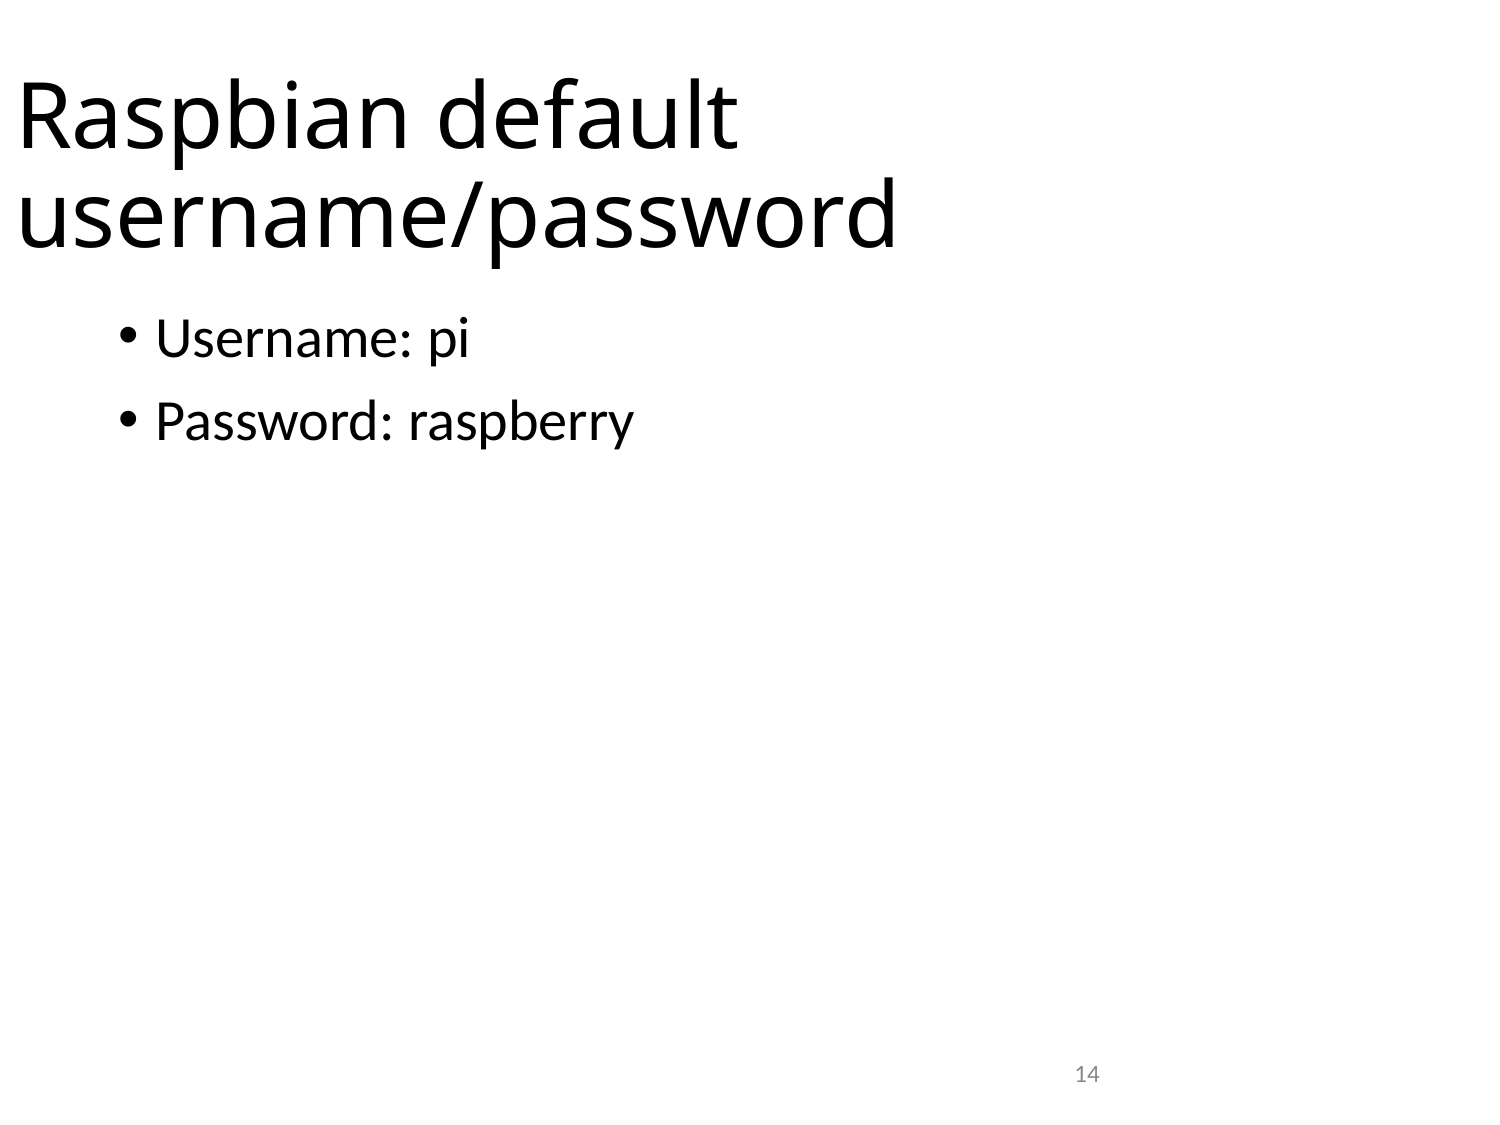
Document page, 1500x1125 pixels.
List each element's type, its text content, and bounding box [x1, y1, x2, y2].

text_box 14 [1059, 1042, 1397, 1103]
title Raspbian default username/password [0, 59, 1453, 278]
list Username: pi Password: raspberry [103, 299, 1397, 1014]
